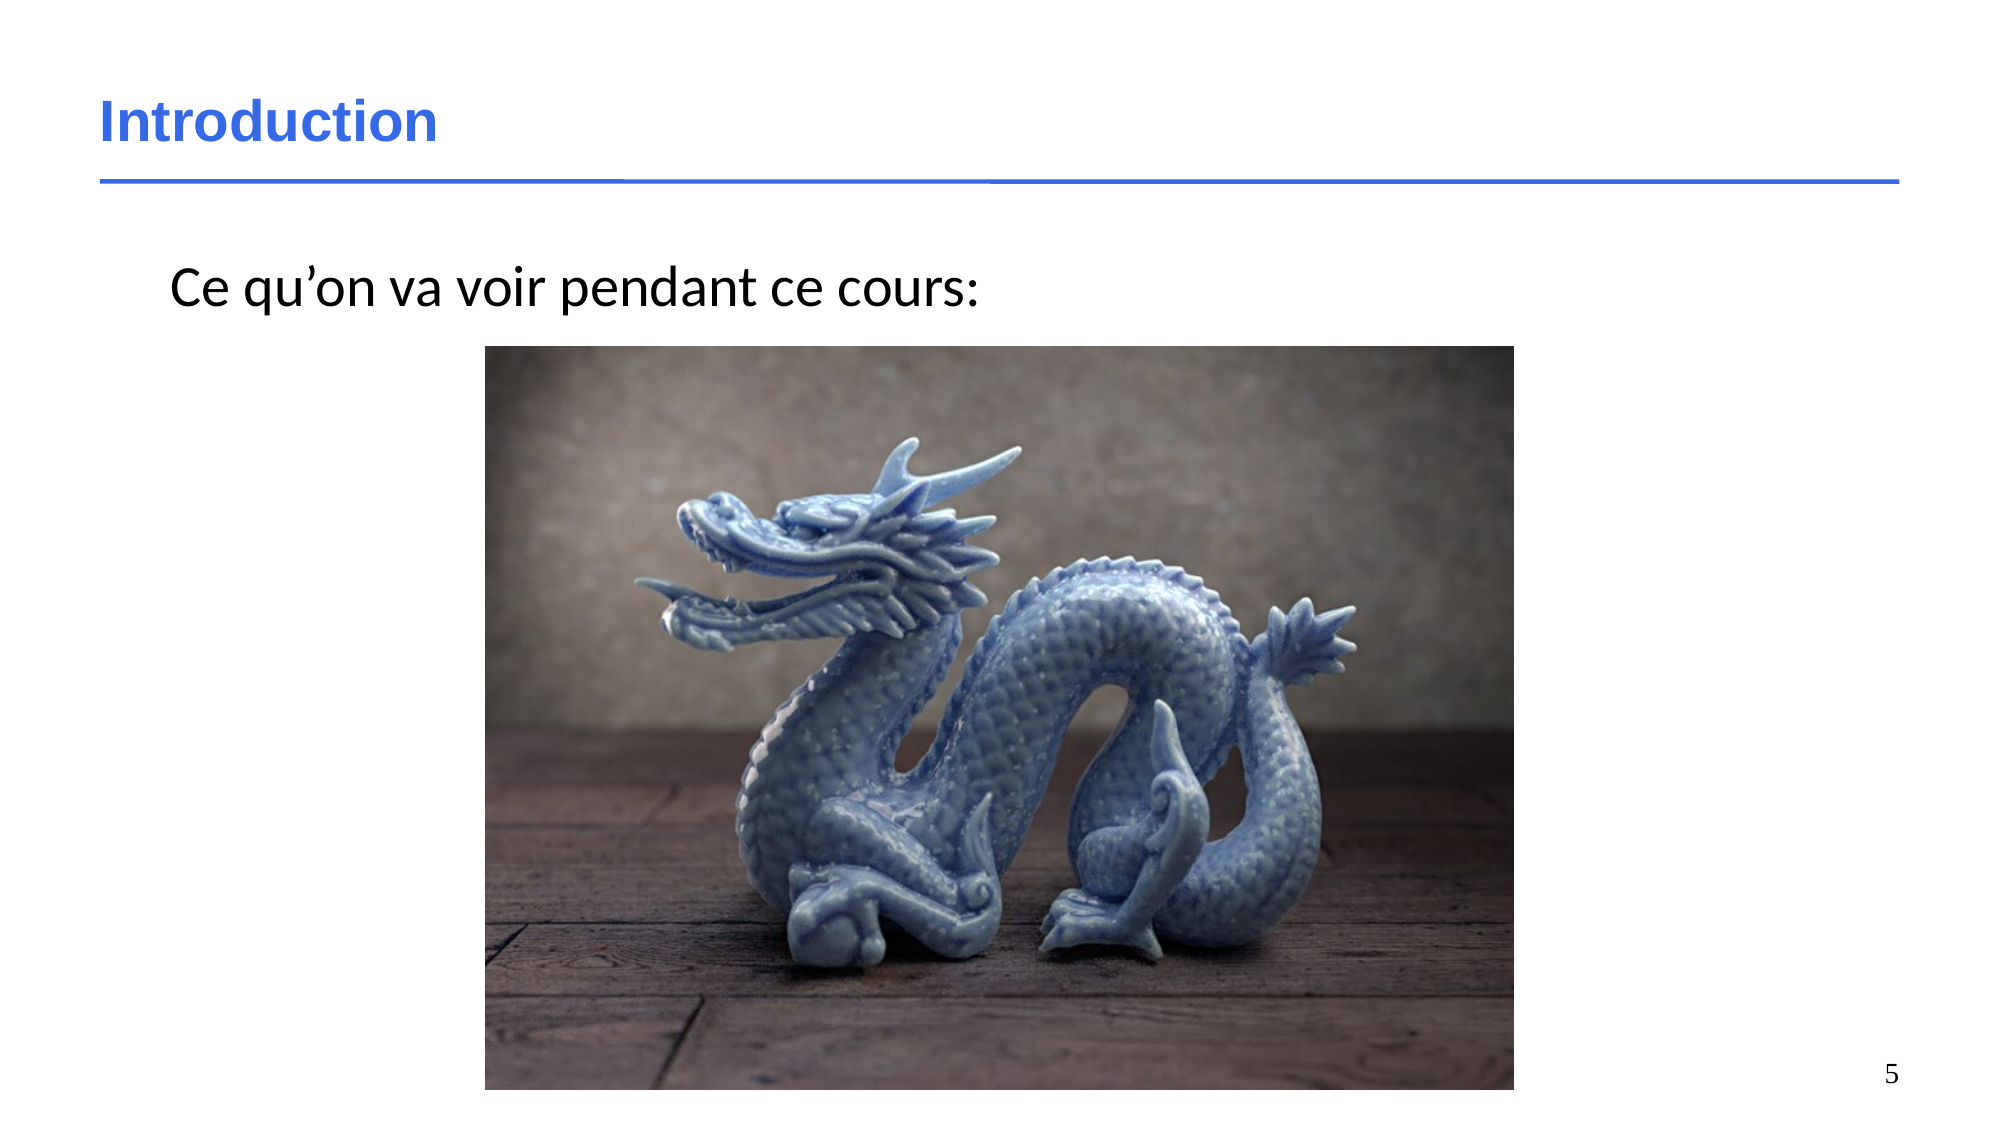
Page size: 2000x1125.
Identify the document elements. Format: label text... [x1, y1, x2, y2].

picture [485, 346, 1514, 1090]
title Introduction [99, 27, 1900, 215]
list Ce qu’on va voir pendant ce cours: [99, 263, 1900, 976]
